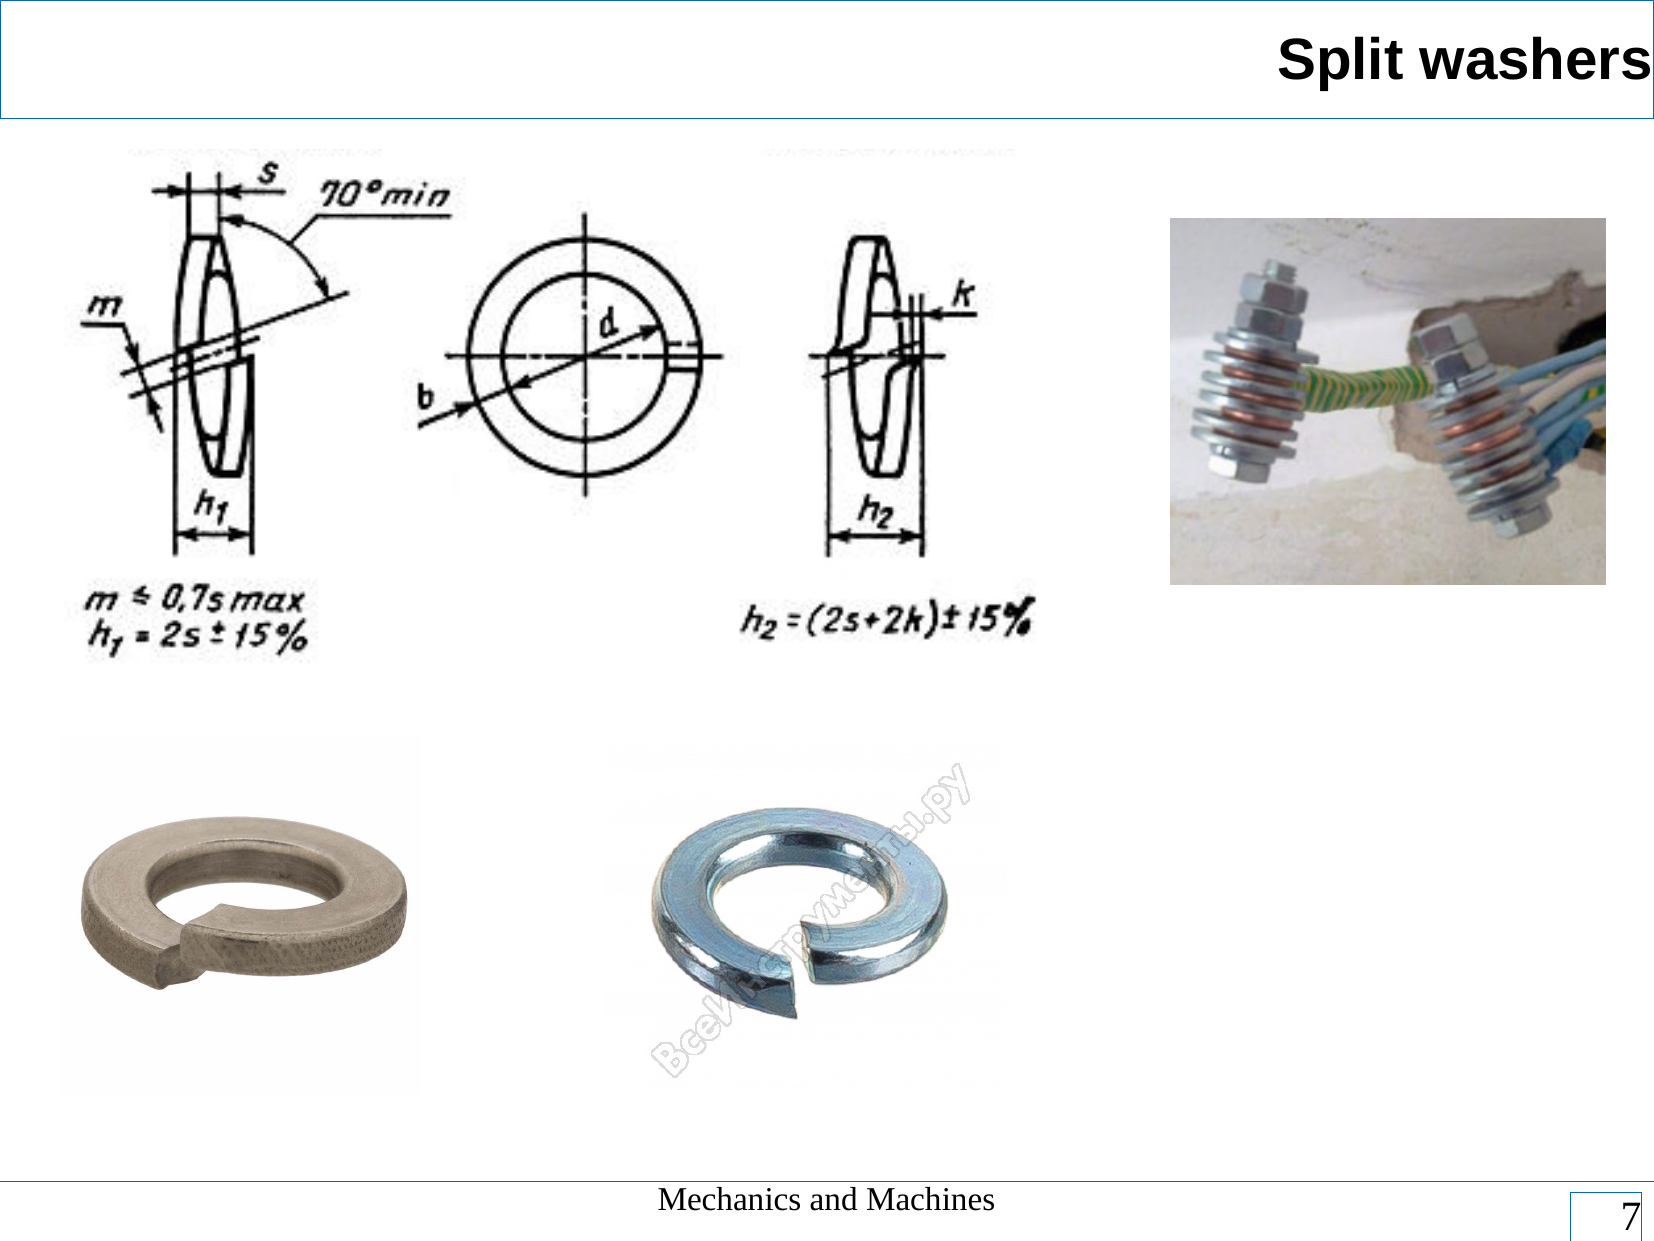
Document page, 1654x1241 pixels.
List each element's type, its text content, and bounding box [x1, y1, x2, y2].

picture [604, 734, 1006, 1096]
title Split washers [0, 0, 1654, 119]
picture [60, 734, 421, 1096]
picture [18, 149, 1081, 691]
picture [1170, 218, 1606, 586]
